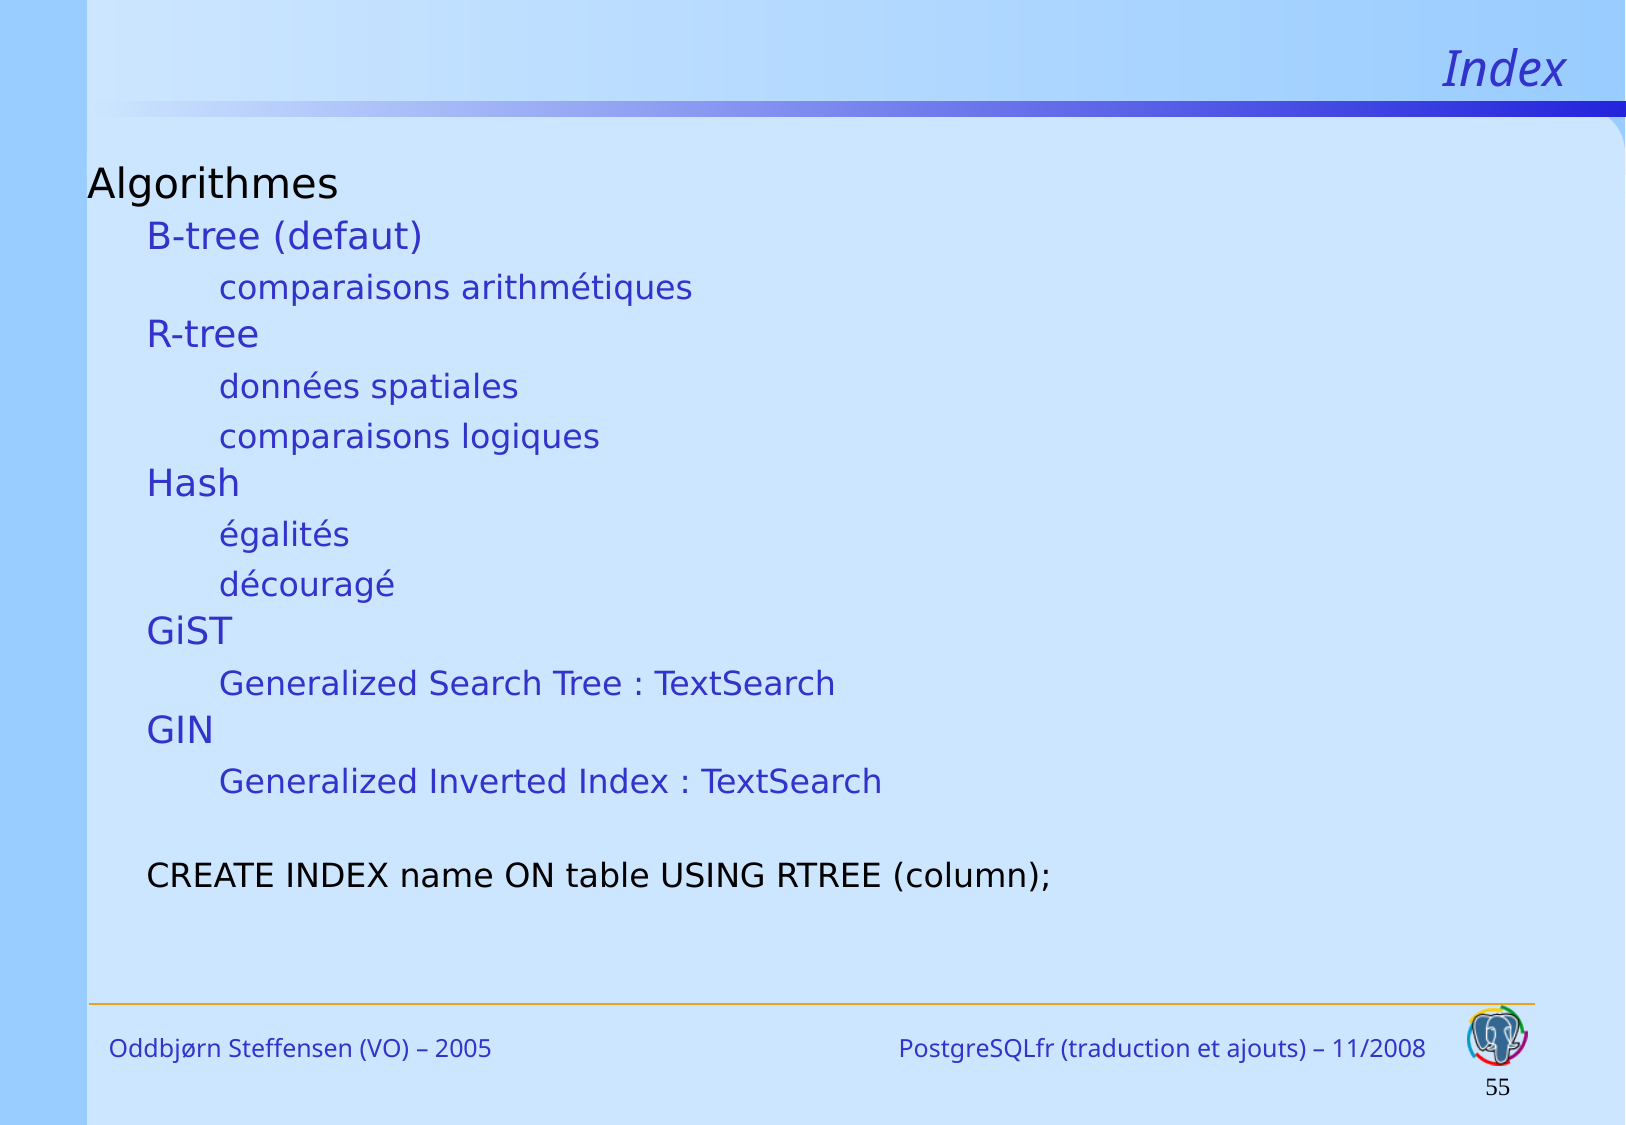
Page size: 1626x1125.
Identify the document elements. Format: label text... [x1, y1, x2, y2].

list Algorithmes B-tree (defaut) comparaisons arithmétiques R-tree données spatiales comparaisons logiques Hash égalités découragé GiST Generalized Search Tree : TextSearch GIN Generalized Inverted Index : TextSearch CREATE INDEX name ON table USING RTREE (column); [86, 159, 1520, 965]
title Index [172, 0, 1567, 134]
picture [1467, 1005, 1528, 1066]
